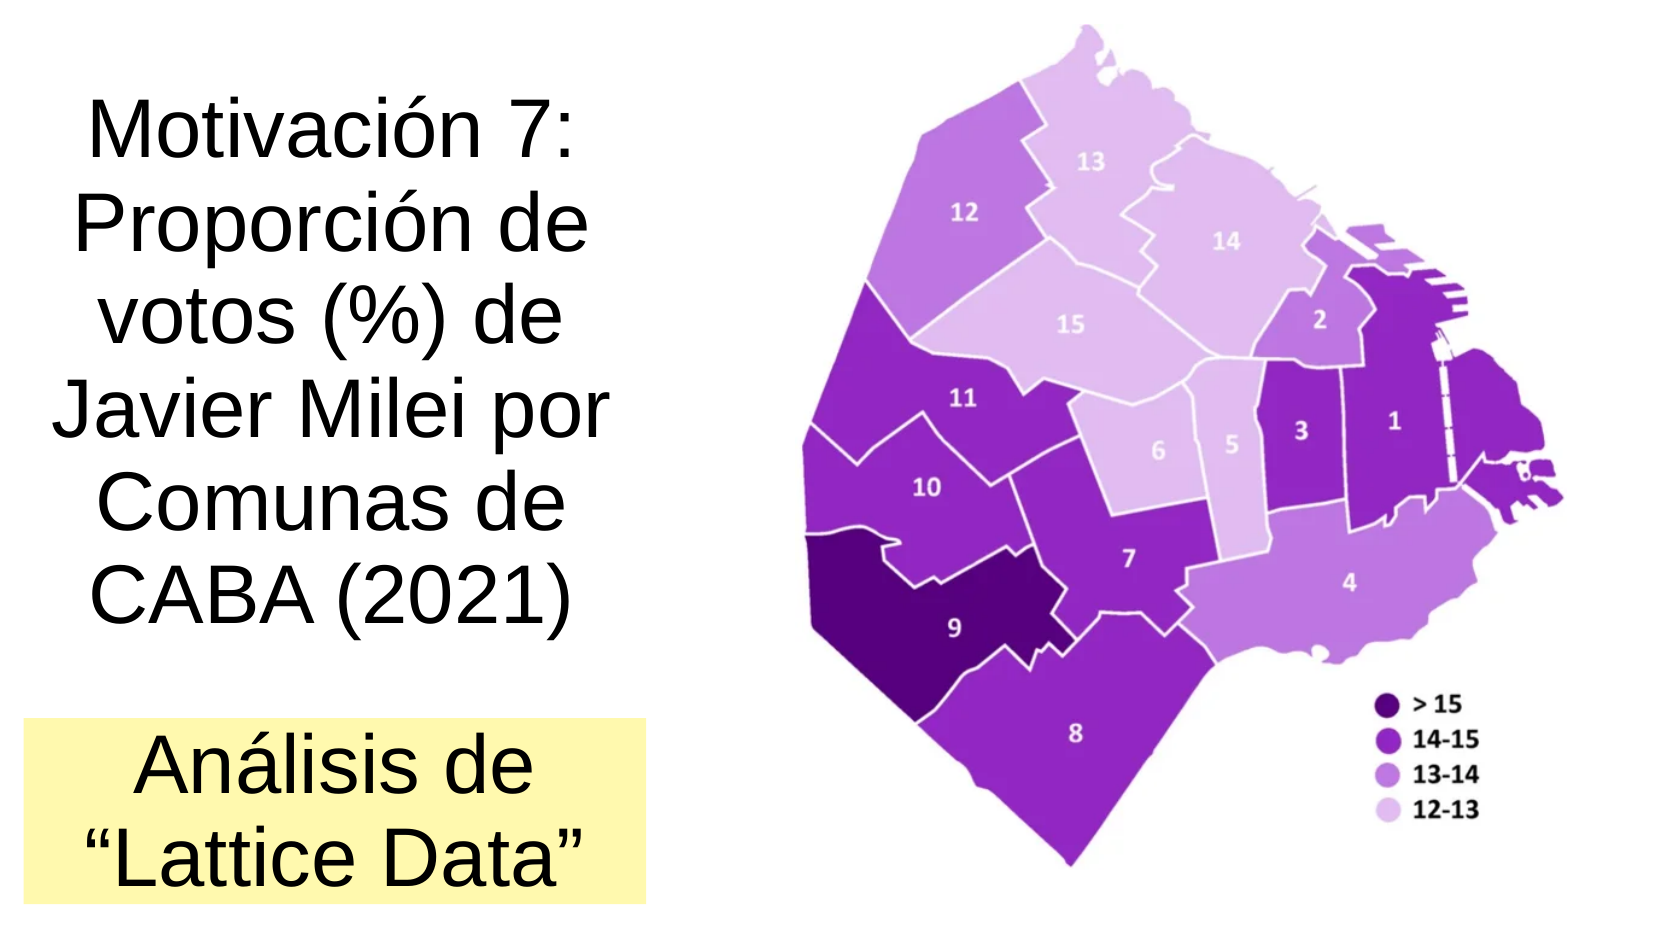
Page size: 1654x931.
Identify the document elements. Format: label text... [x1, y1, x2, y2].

title Motivación 7: Proporción de votos (%) de Javier Milei por Comunas de CABA (2021) [35, 27, 628, 696]
picture [795, 24, 1567, 871]
title Análisis de “Lattice Data” [23, 718, 647, 905]
